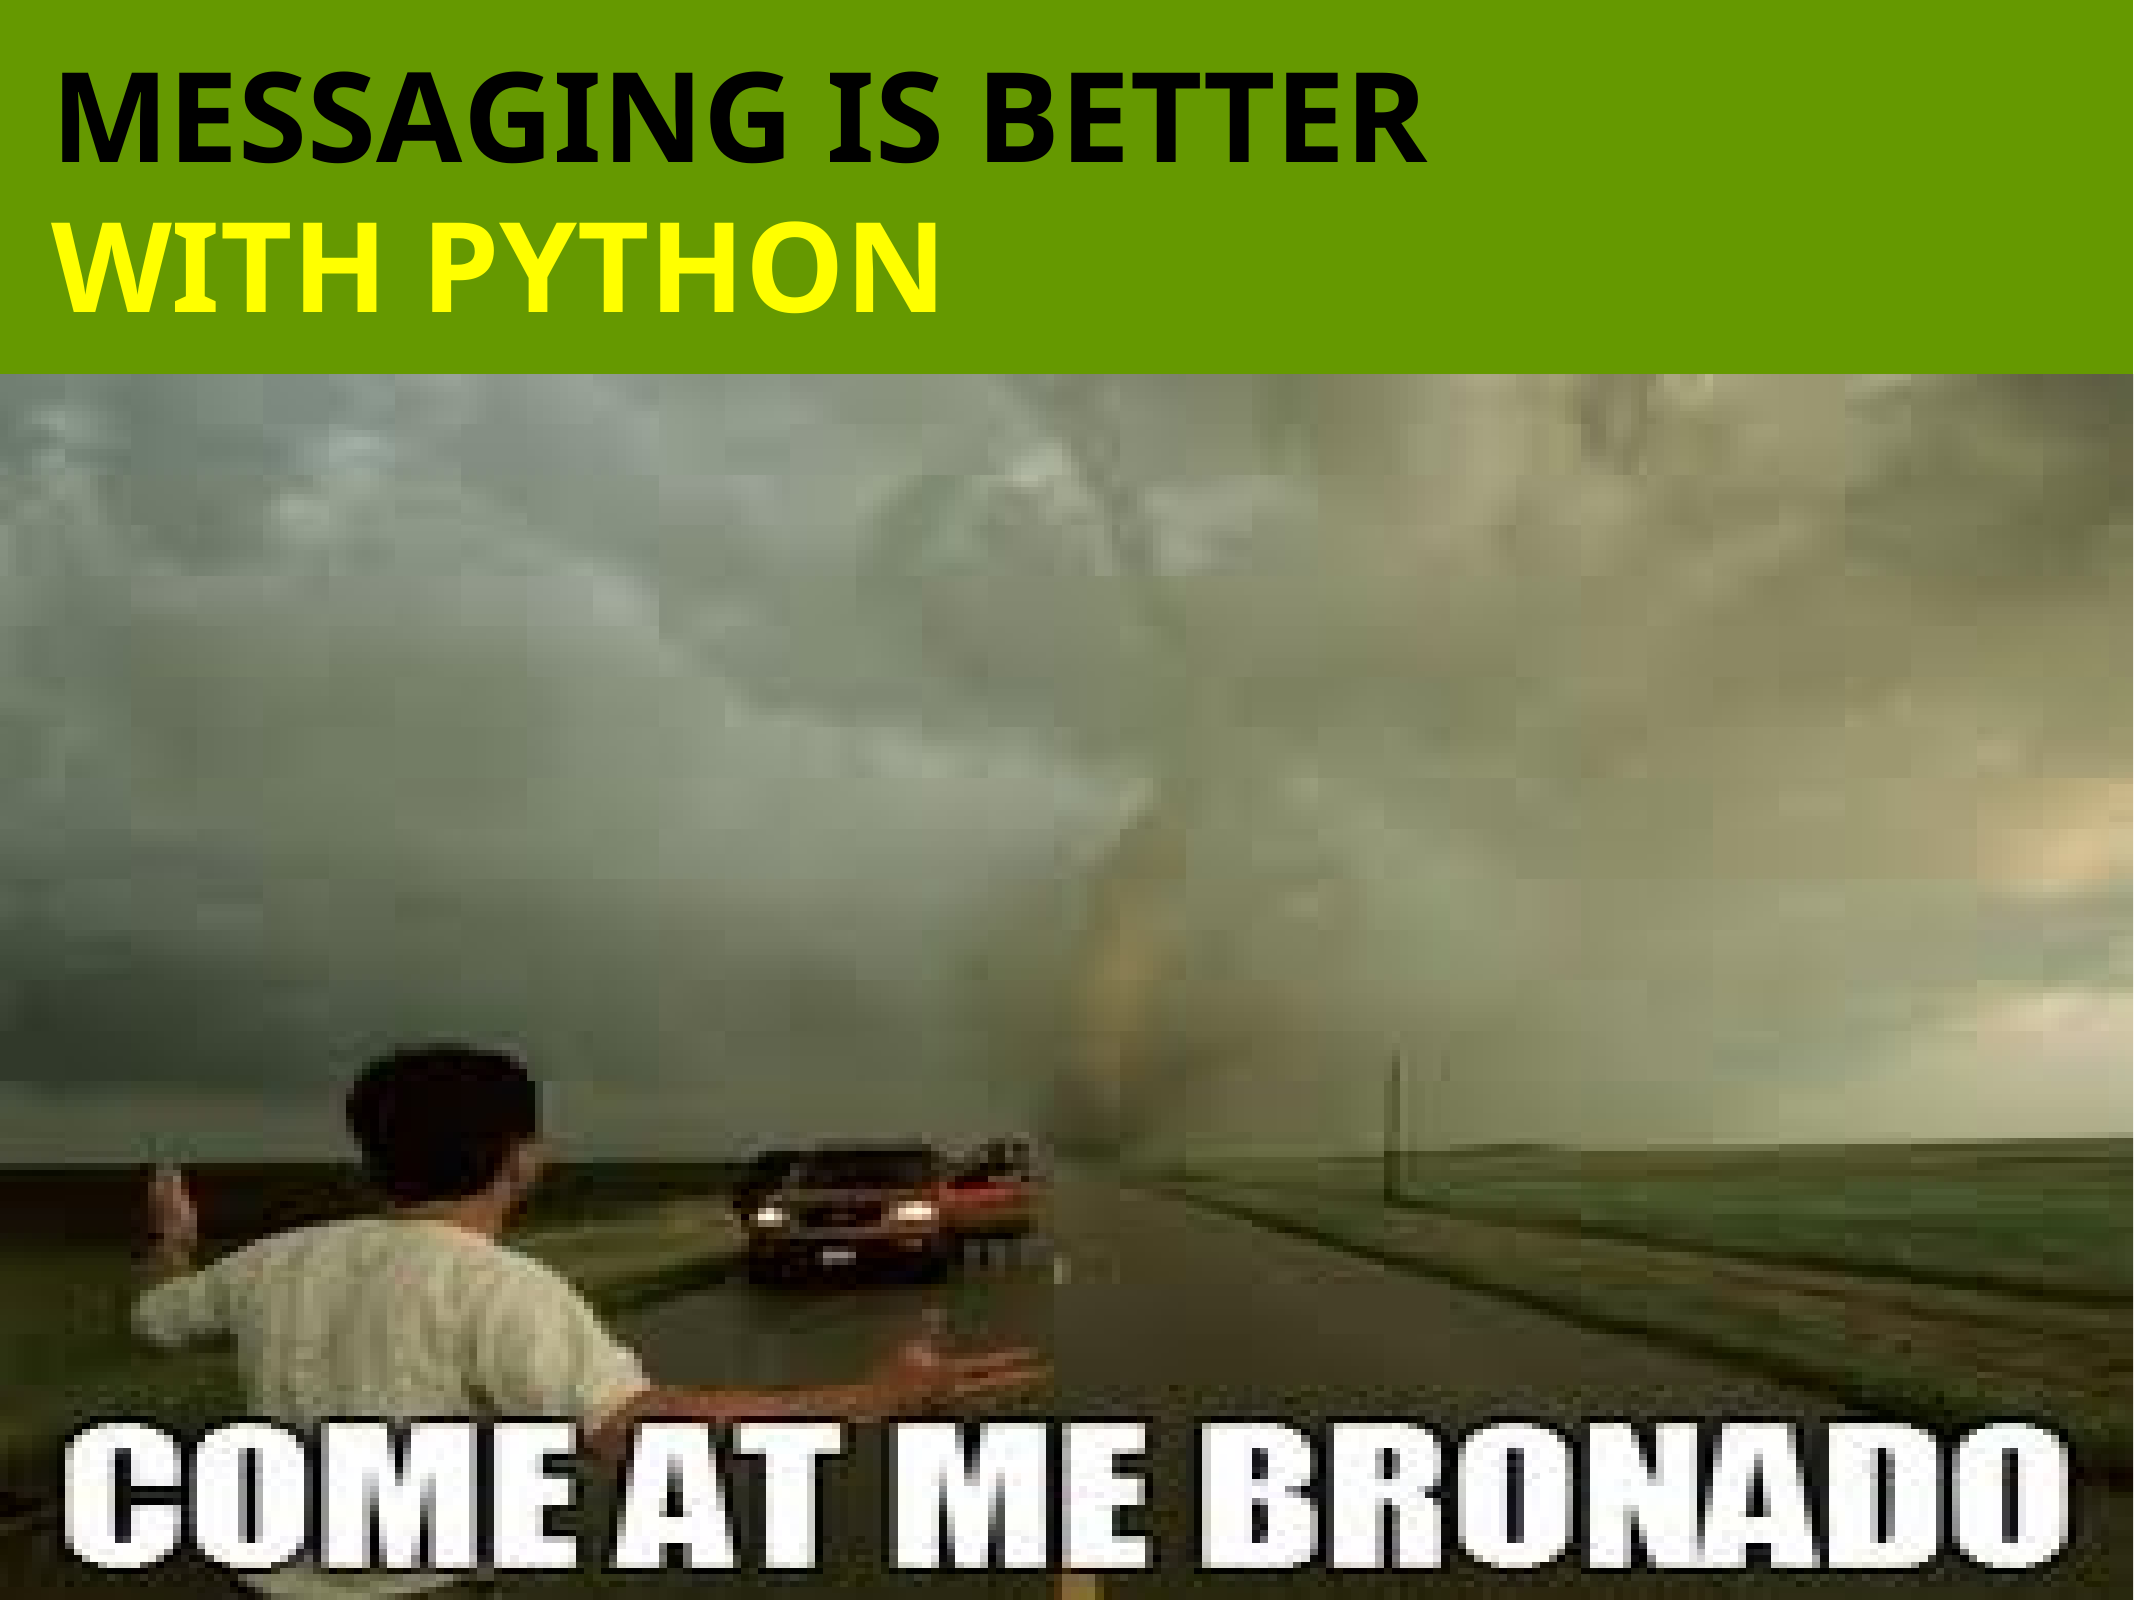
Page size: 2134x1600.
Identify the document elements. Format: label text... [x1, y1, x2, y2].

picture [0, 374, 2134, 1600]
text_box MESSAGING IS BETTER WITH PYTHON [41, 37, 2063, 374]
